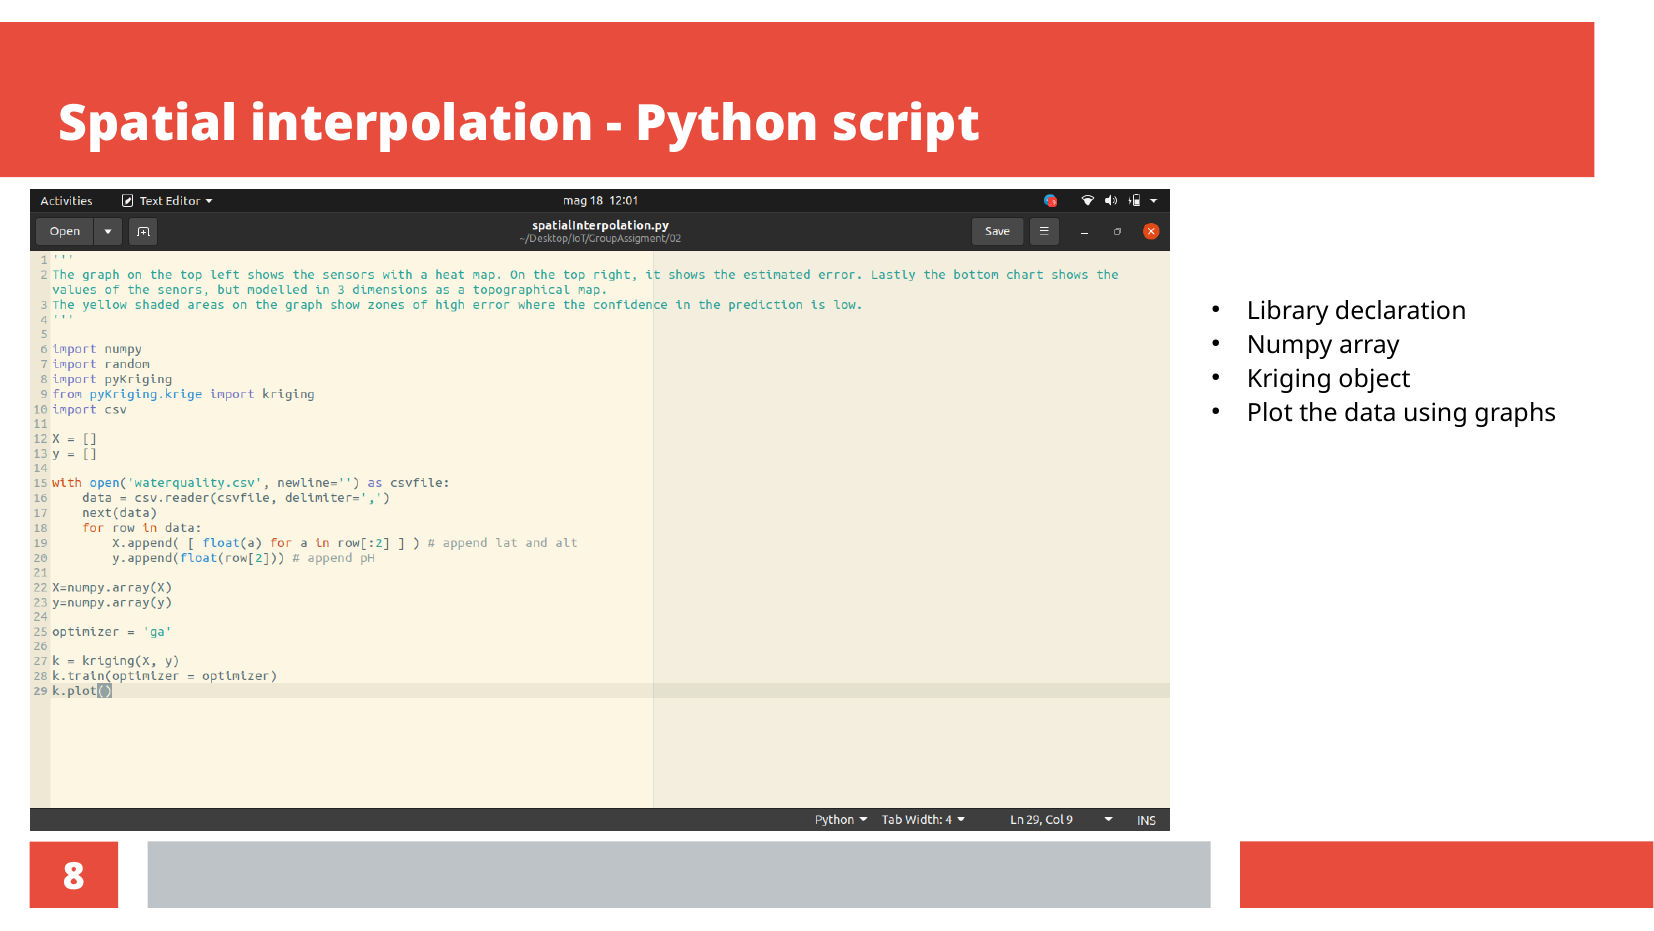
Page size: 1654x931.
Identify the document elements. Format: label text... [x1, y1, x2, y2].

title Spatial interpolation - Python script [59, 44, 1595, 156]
text_box Library declaration Numpy array Kriging object Plot the data using graphs [1196, 285, 1602, 421]
picture [30, 189, 1170, 831]
